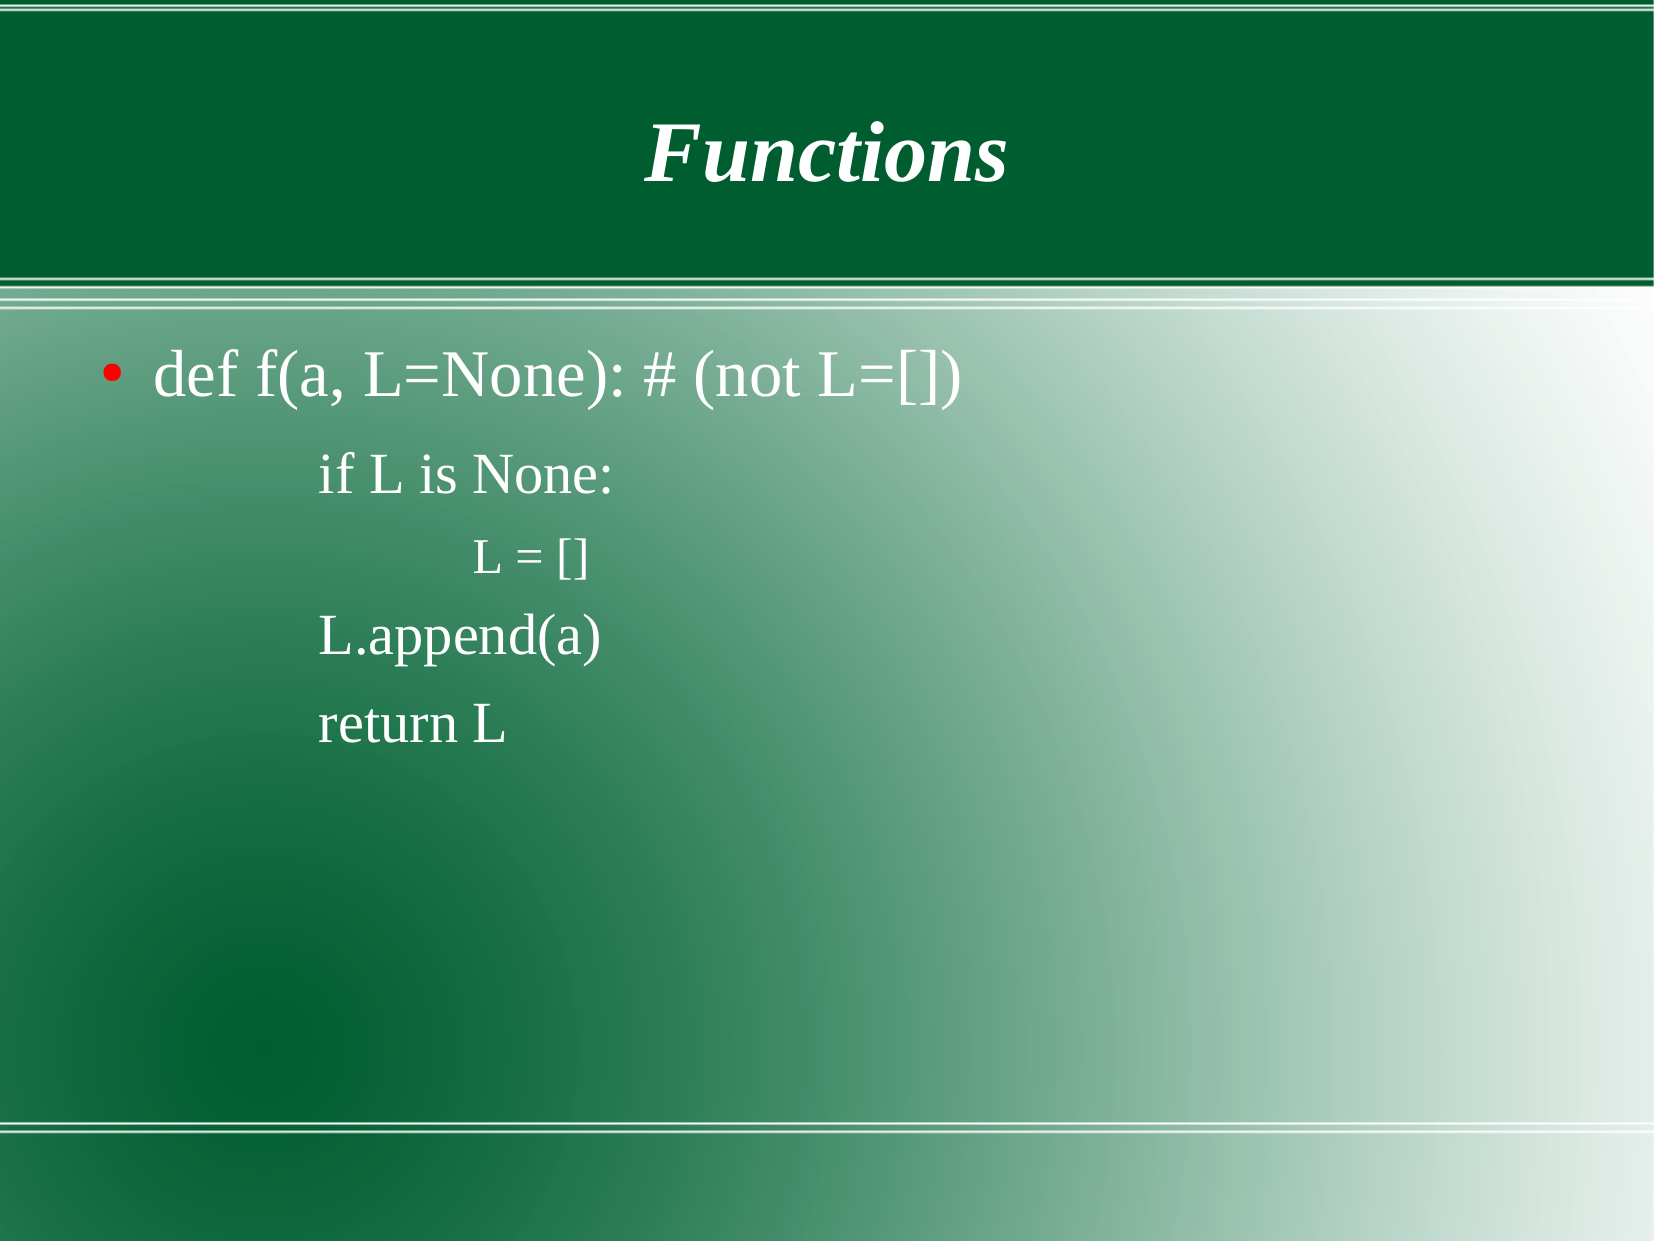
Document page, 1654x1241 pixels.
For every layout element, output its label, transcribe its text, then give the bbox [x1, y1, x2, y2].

list def f(a, L=None): # (not L=[]) if L is None: L = [] L.append(a) return L [82, 337, 1571, 1156]
title Functions [82, 49, 1571, 257]
picture [0, 0, 1654, 1241]
